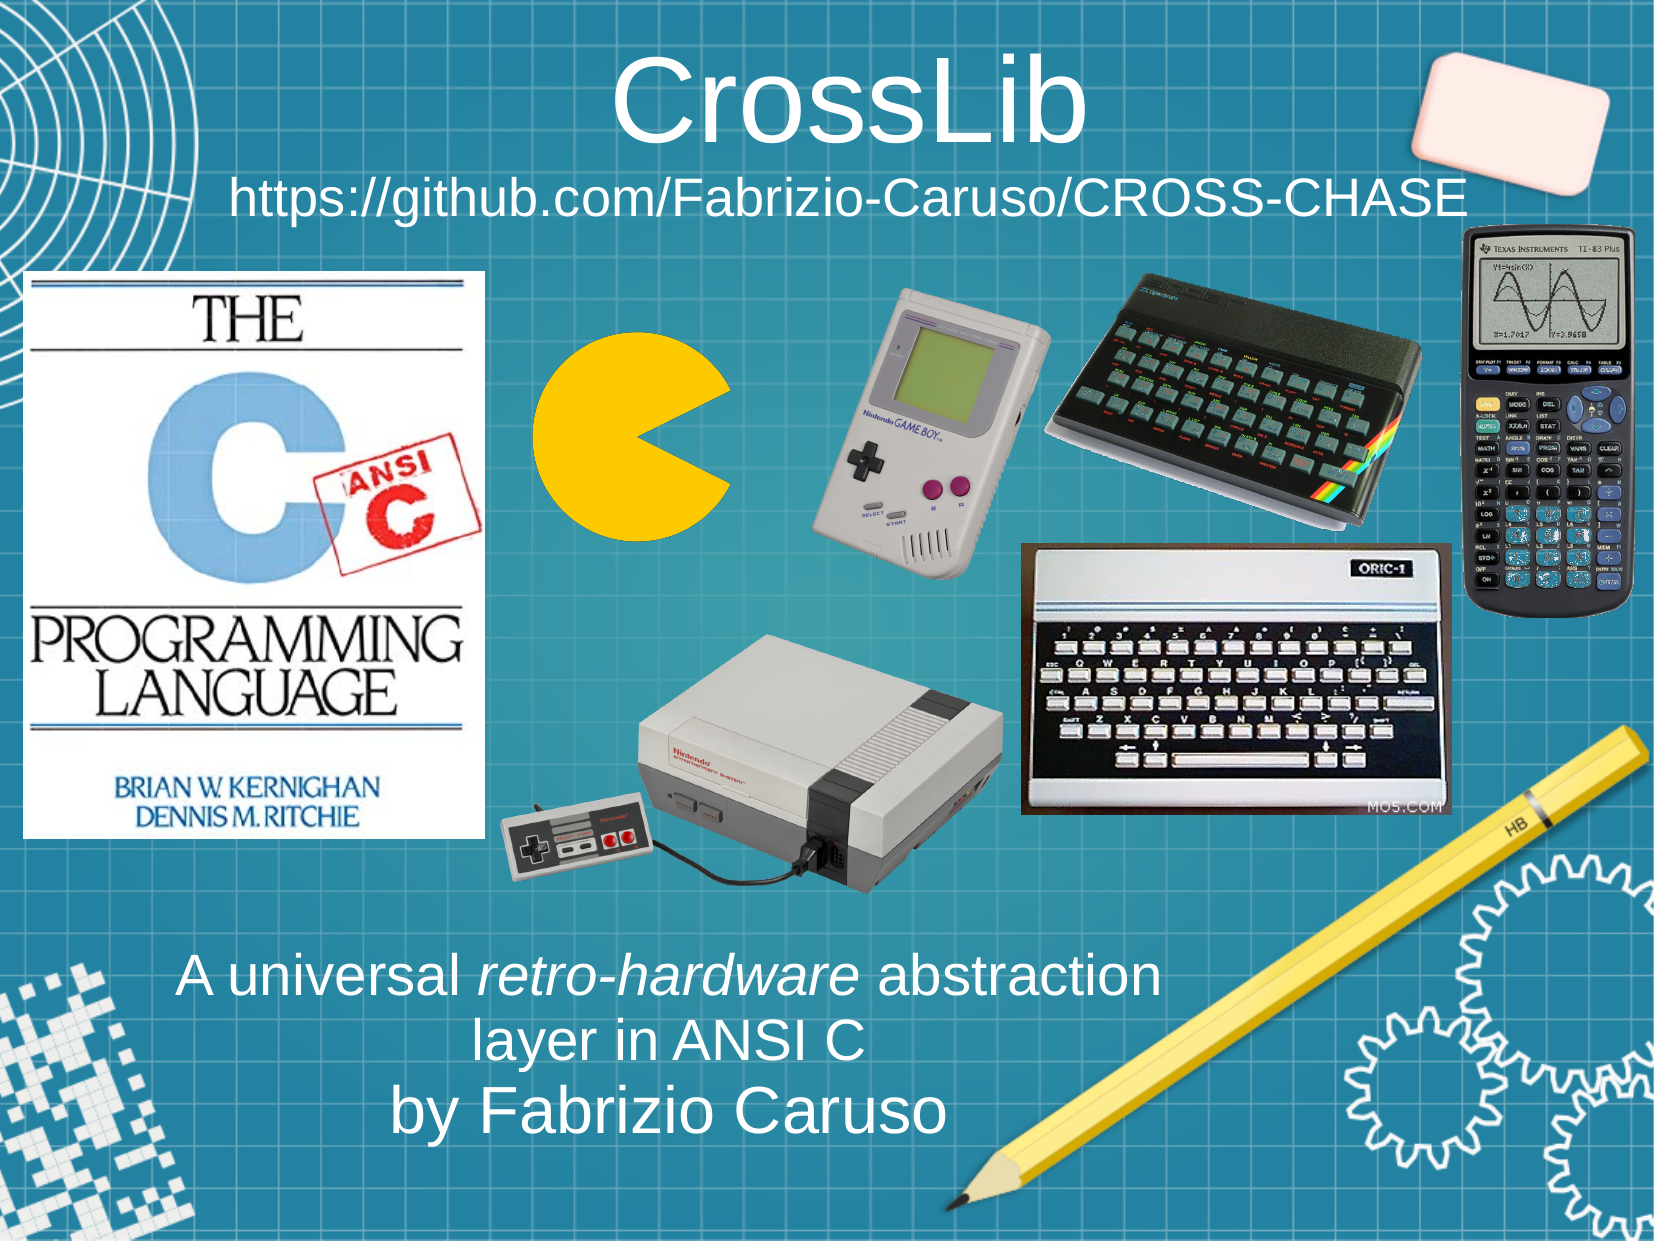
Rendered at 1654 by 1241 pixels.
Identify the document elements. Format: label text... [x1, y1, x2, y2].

subtitle A universal retro-hardware abstraction layer in ANSI C by Fabrizio Caruso [129, 744, 1210, 1241]
title CrossLib https://github.com/Fabrizio-Caruso/CROSS-CHASE [106, 0, 1595, 272]
picture [0, 0, 1654, 1241]
